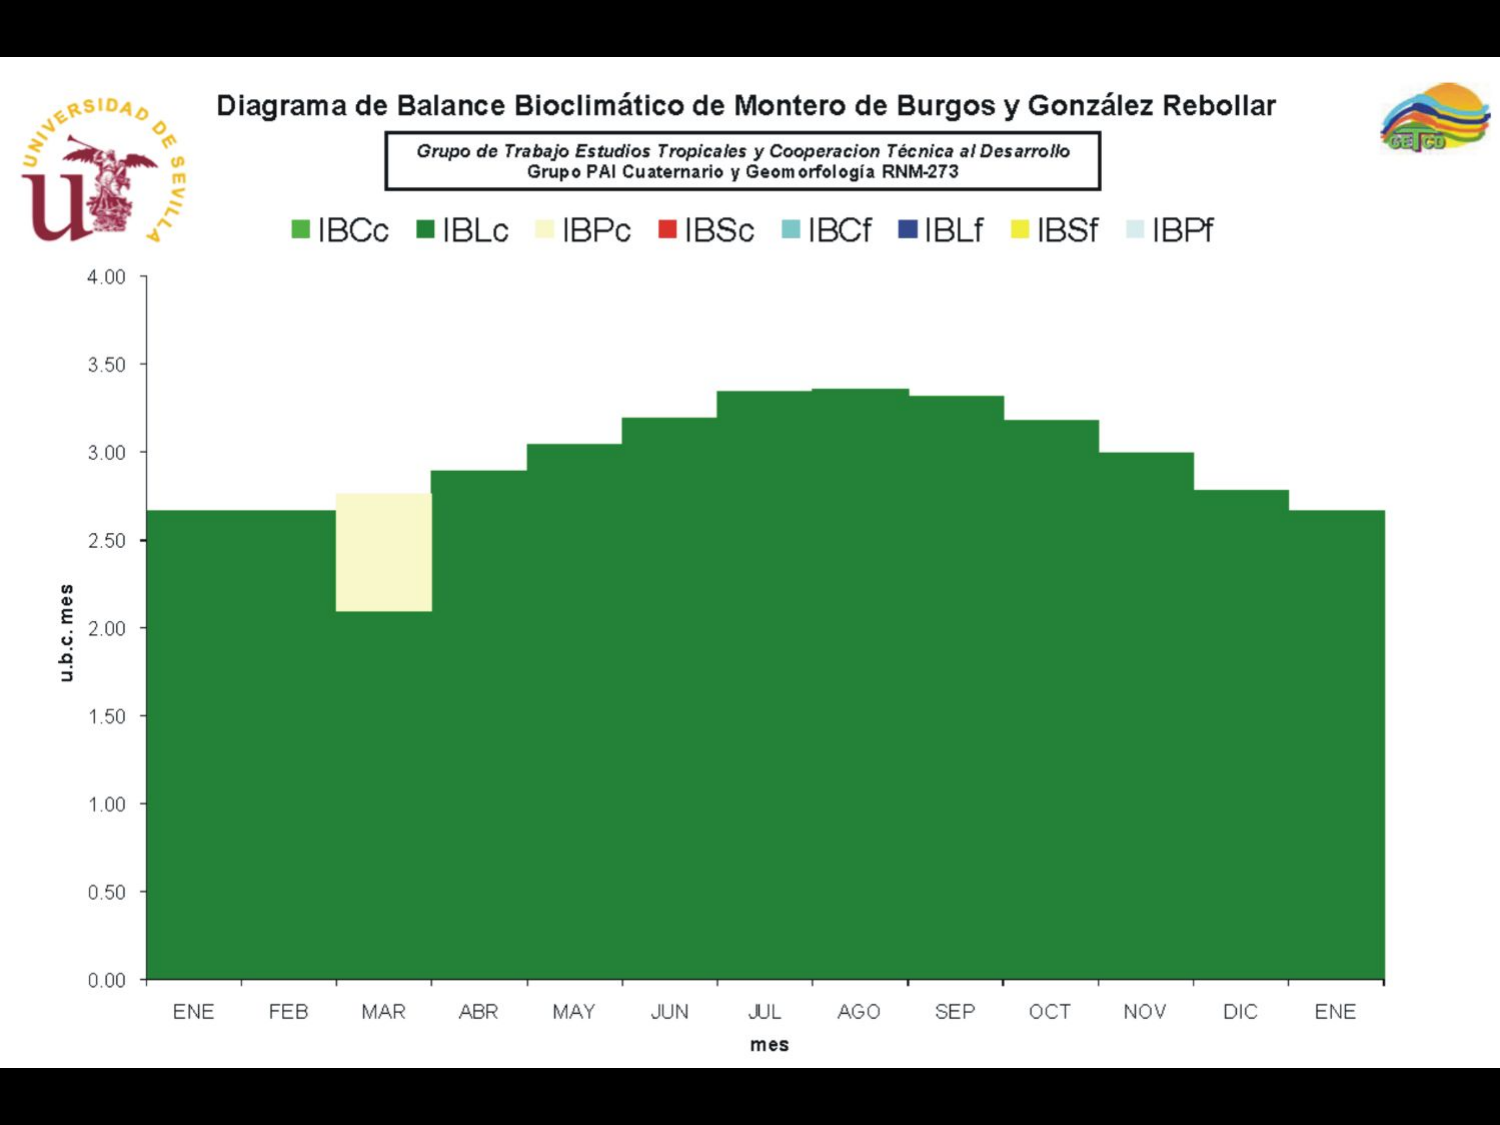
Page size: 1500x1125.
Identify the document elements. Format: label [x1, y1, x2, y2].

picture [0, 57, 1500, 1068]
